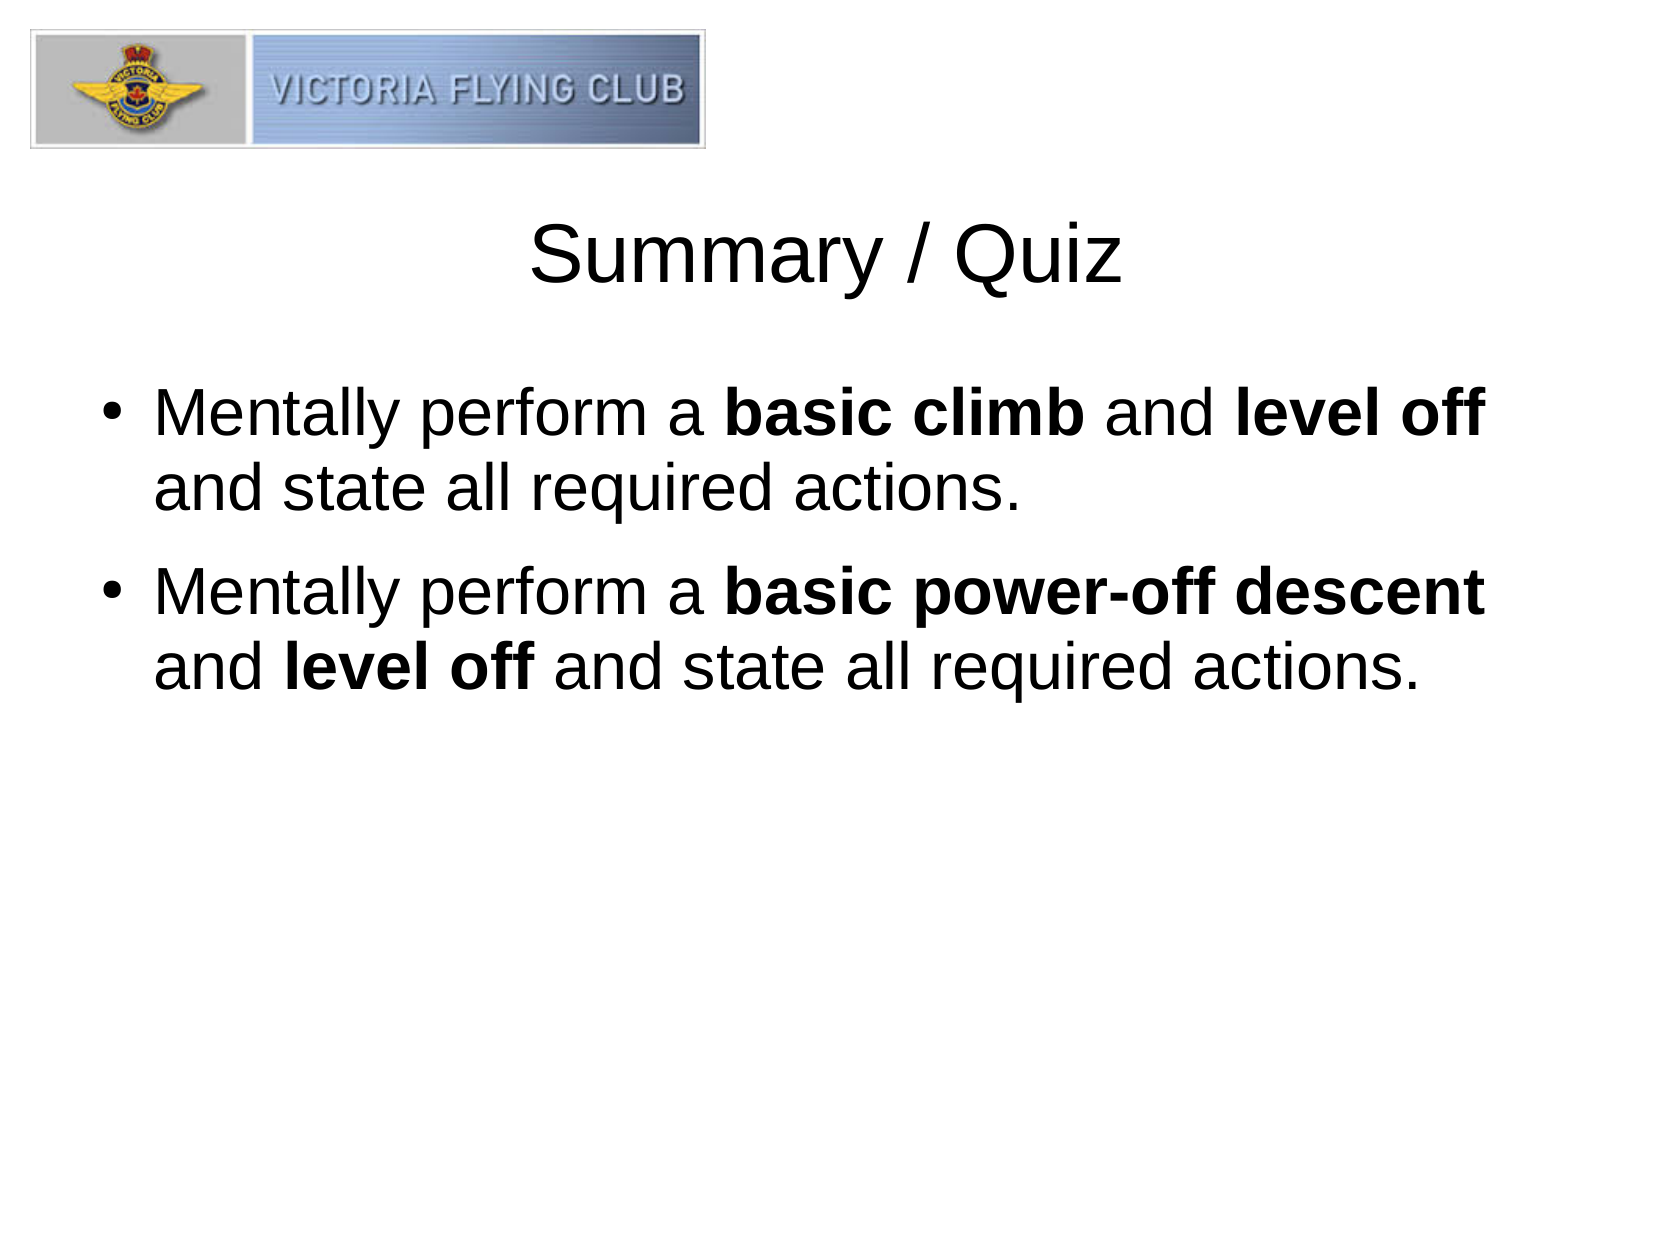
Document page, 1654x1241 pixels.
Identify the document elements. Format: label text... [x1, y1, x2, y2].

list Mentally perform a basic climb and level off and state all required actions. Mentally perform a basic power-off descent and level off and state all required actions. [82, 375, 1571, 1095]
title Summary / Quiz [82, 150, 1571, 358]
picture [30, 29, 706, 149]
